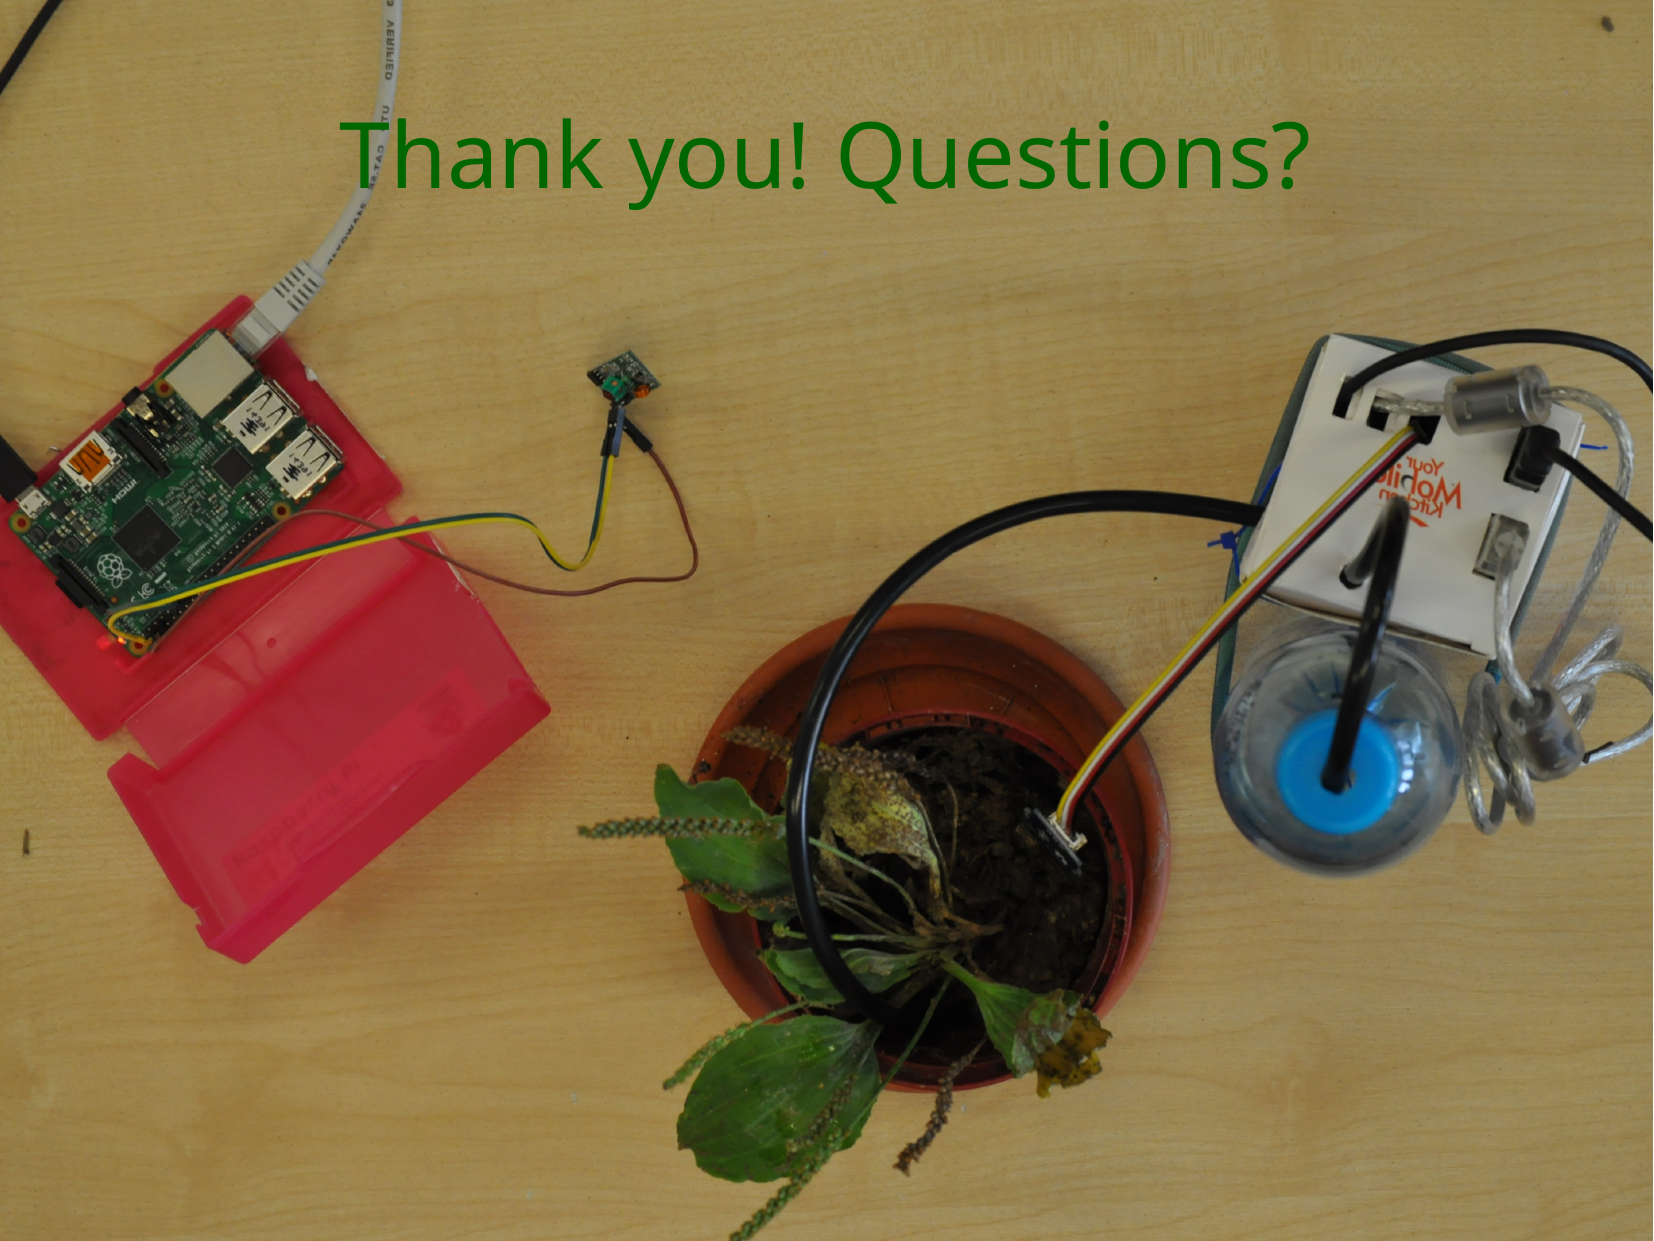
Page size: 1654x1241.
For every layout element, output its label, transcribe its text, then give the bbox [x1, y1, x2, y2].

picture [0, 0, 1653, 1241]
title Thank you! Questions? [82, 49, 1571, 257]
